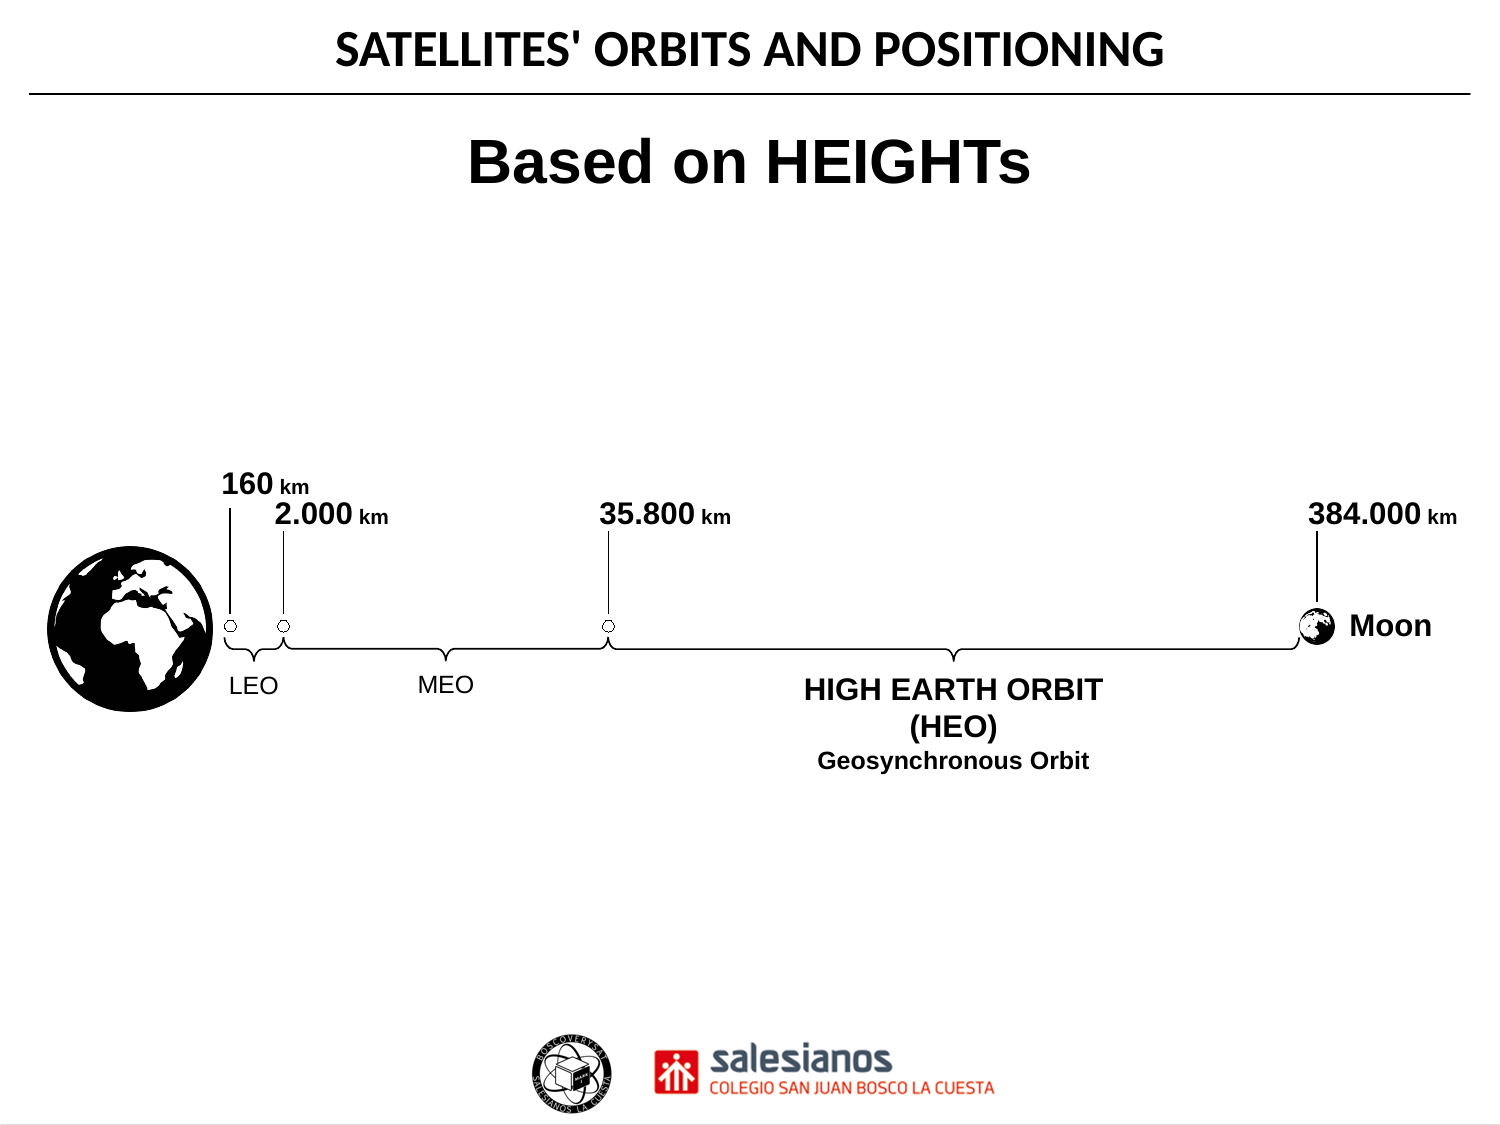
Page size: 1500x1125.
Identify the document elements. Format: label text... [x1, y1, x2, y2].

picture [0, 0, 1500, 1125]
text_box 35.800 km [584, 485, 774, 538]
text_box HIGH EARTH ORBIT (HEO) Geosynchronous Orbit [779, 661, 1128, 782]
text_box SATELLITES' ORBITS AND POSITIONING [23, 7, 1477, 85]
text_box LEO [212, 661, 296, 707]
text_box Moon [1328, 597, 1453, 651]
text_box 384.000 km [1293, 485, 1483, 538]
text_box 2.000 km [259, 485, 449, 538]
text_box 160 km [206, 456, 396, 509]
text_box [602, 620, 615, 633]
text_box [277, 620, 290, 633]
text_box Based on HEIGHTs [35, 113, 1465, 204]
text_box MEO [401, 661, 491, 707]
text_box [224, 620, 237, 632]
